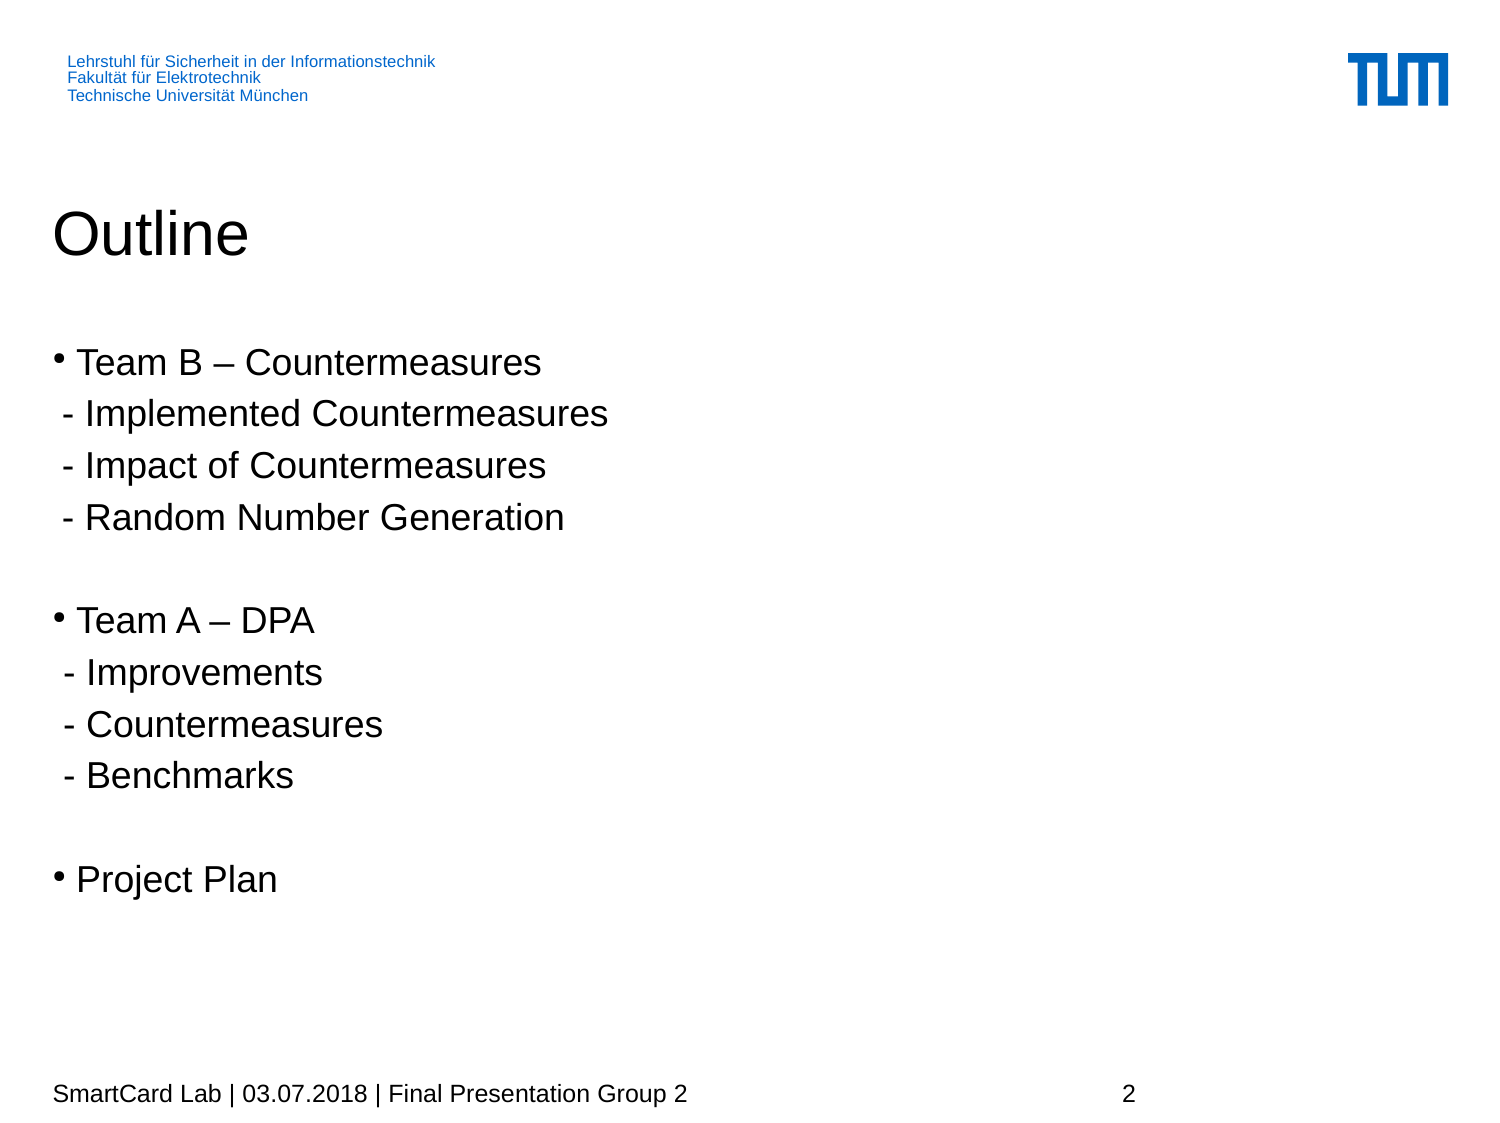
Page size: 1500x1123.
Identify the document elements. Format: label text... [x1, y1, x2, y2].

list Team B – Countermeasures - Implemented Countermeasures - Impact of Countermeasures - Random Number Generation Team A – DPA - Improvements - Countermeasures - Benchmarks Project Plan [52, 330, 1453, 952]
title Outline [52, 192, 1453, 268]
text_box SmartCard Lab | 03.07.2018 | Final Presentation Group 2 [52, 1062, 1116, 1123]
text_box <number> [1122, 1062, 1459, 1123]
